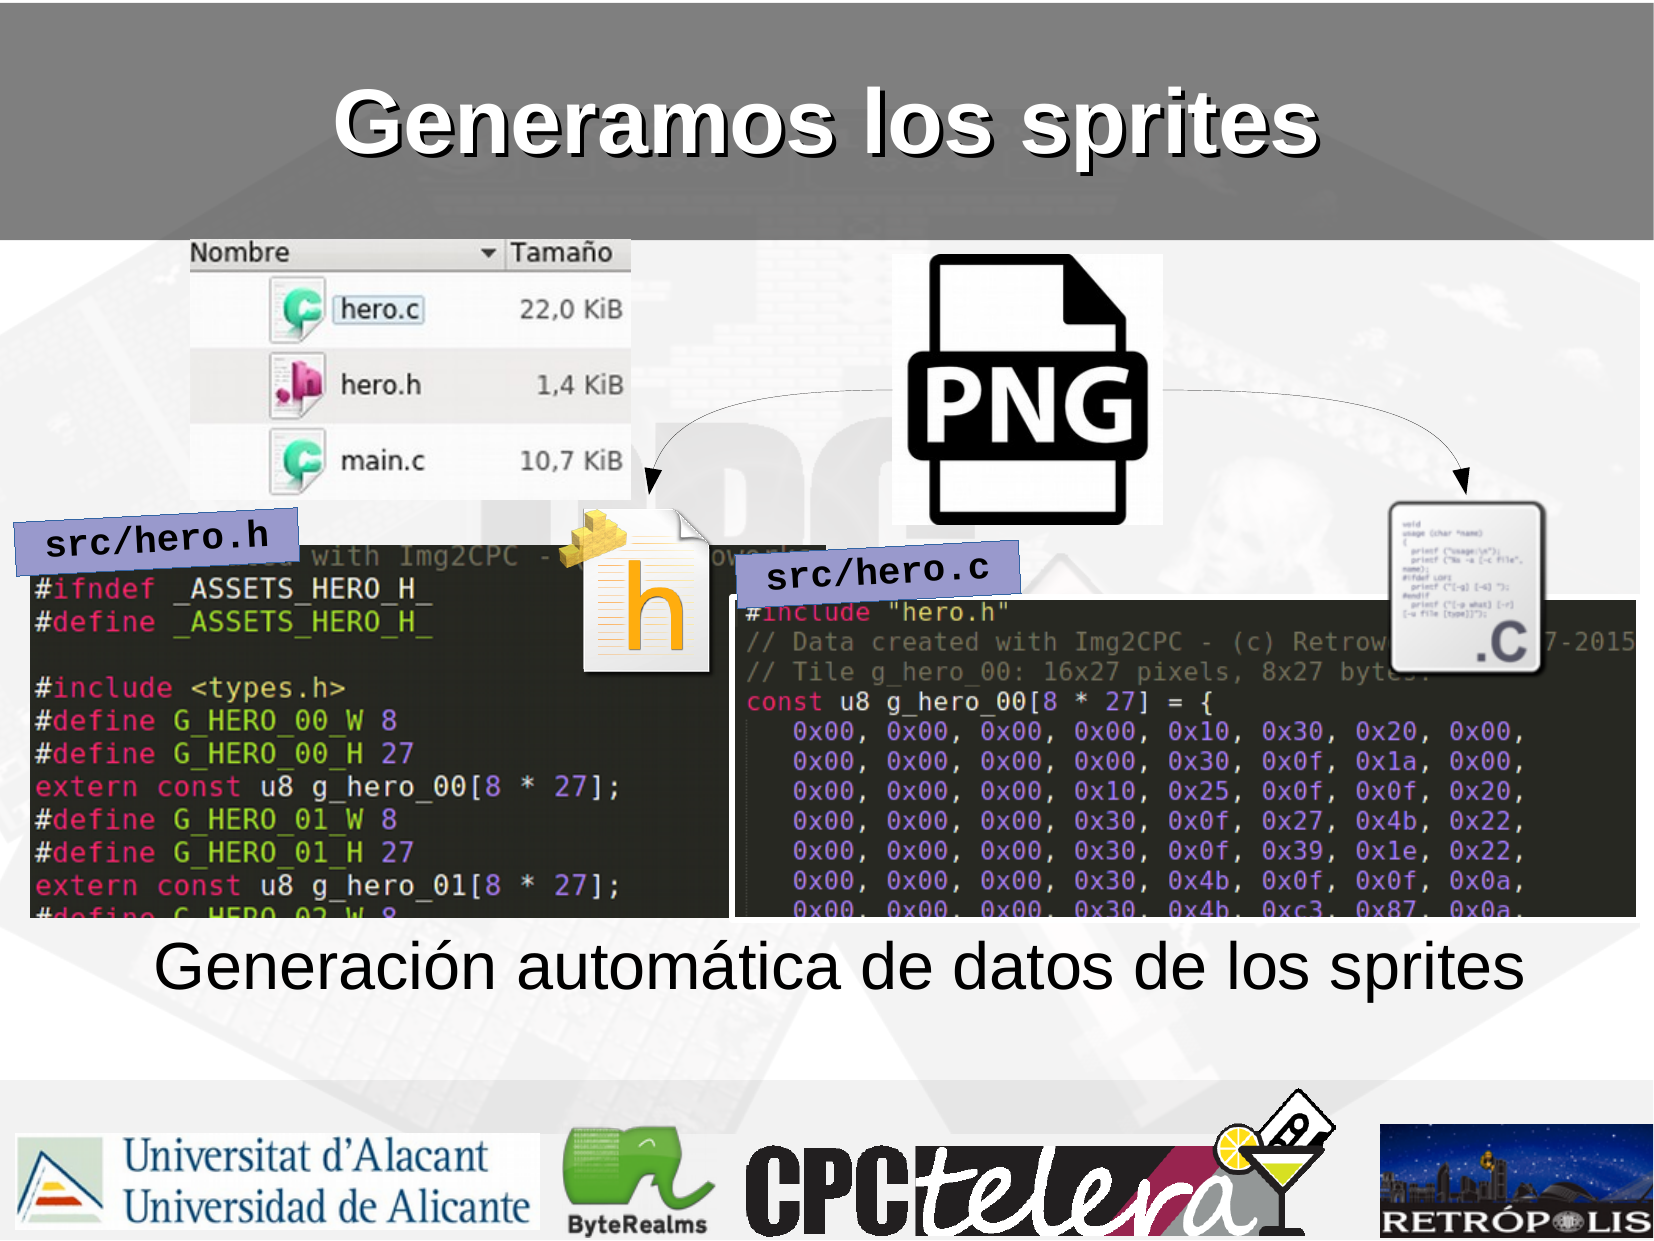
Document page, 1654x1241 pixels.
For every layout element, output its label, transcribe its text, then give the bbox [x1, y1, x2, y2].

text_box src/hero.h [13, 507, 300, 577]
picture [0, 239, 1654, 1238]
text_box src/hero.c [734, 540, 1022, 609]
title Generamos los sprites [0, 2, 1654, 241]
list Generación automática de datos de los sprites [82, 928, 1571, 1094]
